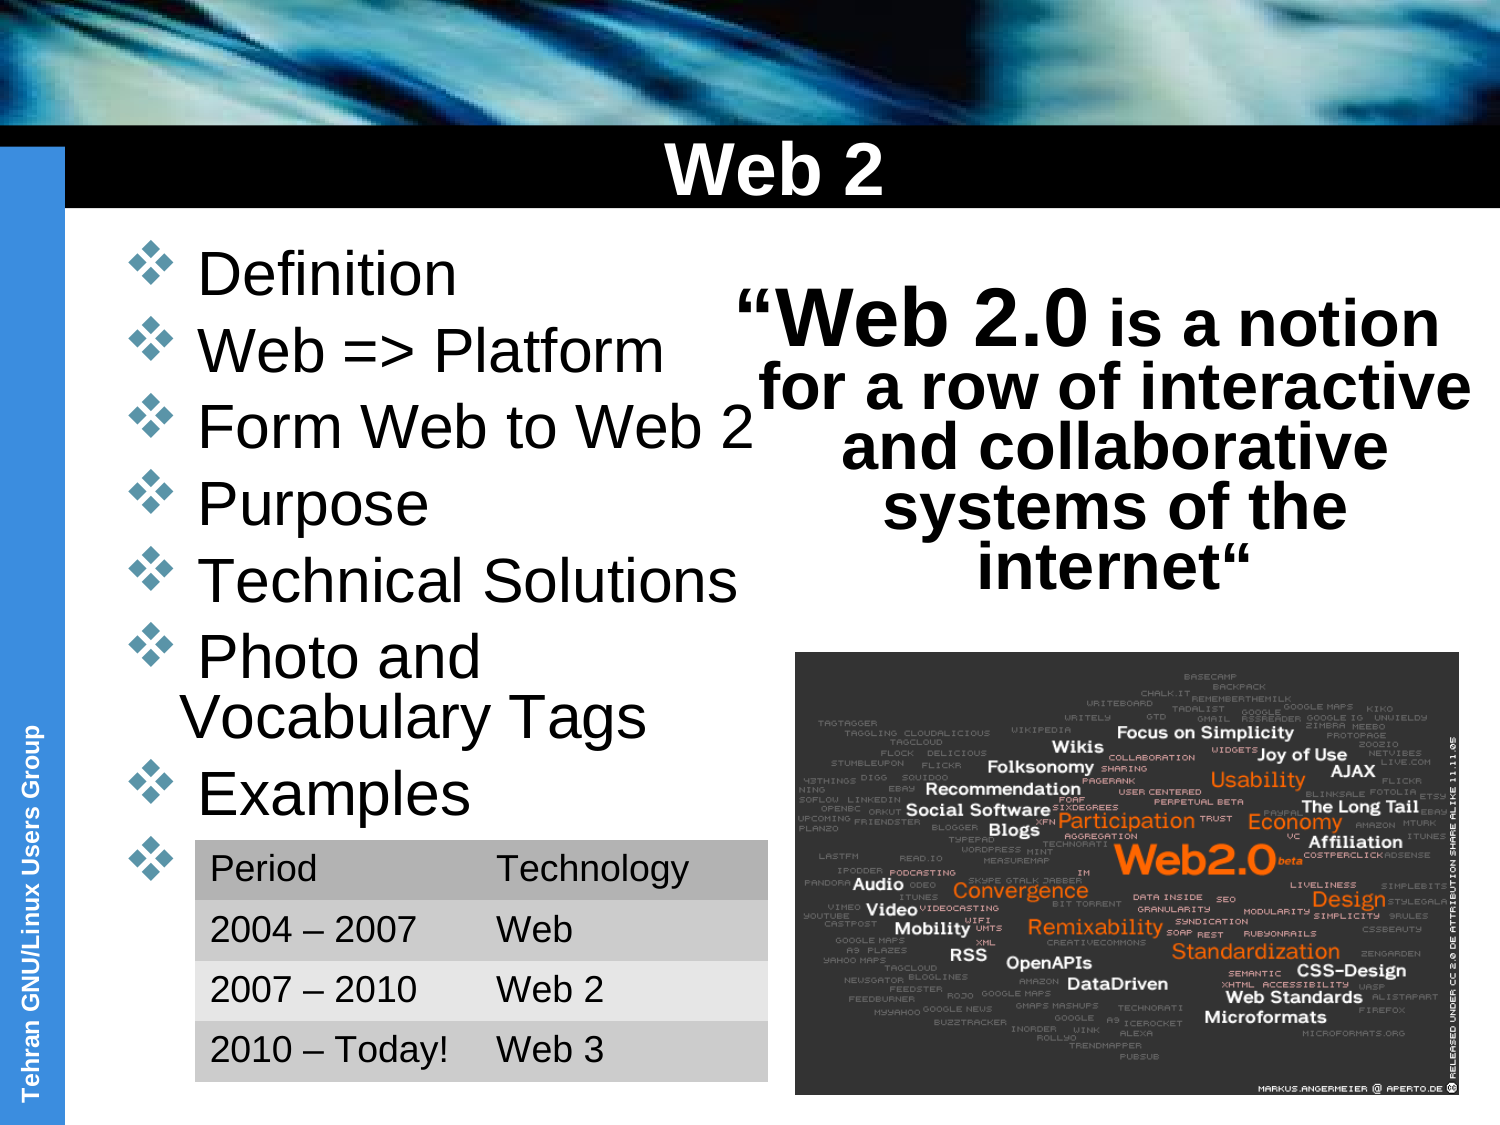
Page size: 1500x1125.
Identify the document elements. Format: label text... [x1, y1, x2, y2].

picture [0, 0, 675, 125]
picture [795, 721, 1459, 1096]
title Web 2 [49, 112, 675, 218]
list “Web 2.0 is a notion for a row of interactive and collaborative systems of the internet“ [675, 0, 1500, 721]
list Definition Web => Platform Form Web to Web 2 Purpose Technical Solutions Photo and Vocabulary Tags Examples [108, 239, 781, 1111]
table_cell Web 3 [481, 1021, 768, 1082]
table_cell Web [481, 900, 768, 961]
table_header Technology [481, 840, 768, 900]
table_cell 2007 – 2010 [195, 961, 481, 1021]
table_cell Web 2 [481, 961, 768, 1021]
table_header Period [195, 840, 481, 900]
table_cell 2004 – 2007 [195, 900, 481, 961]
table_cell 2010 – Today! [195, 1021, 481, 1082]
